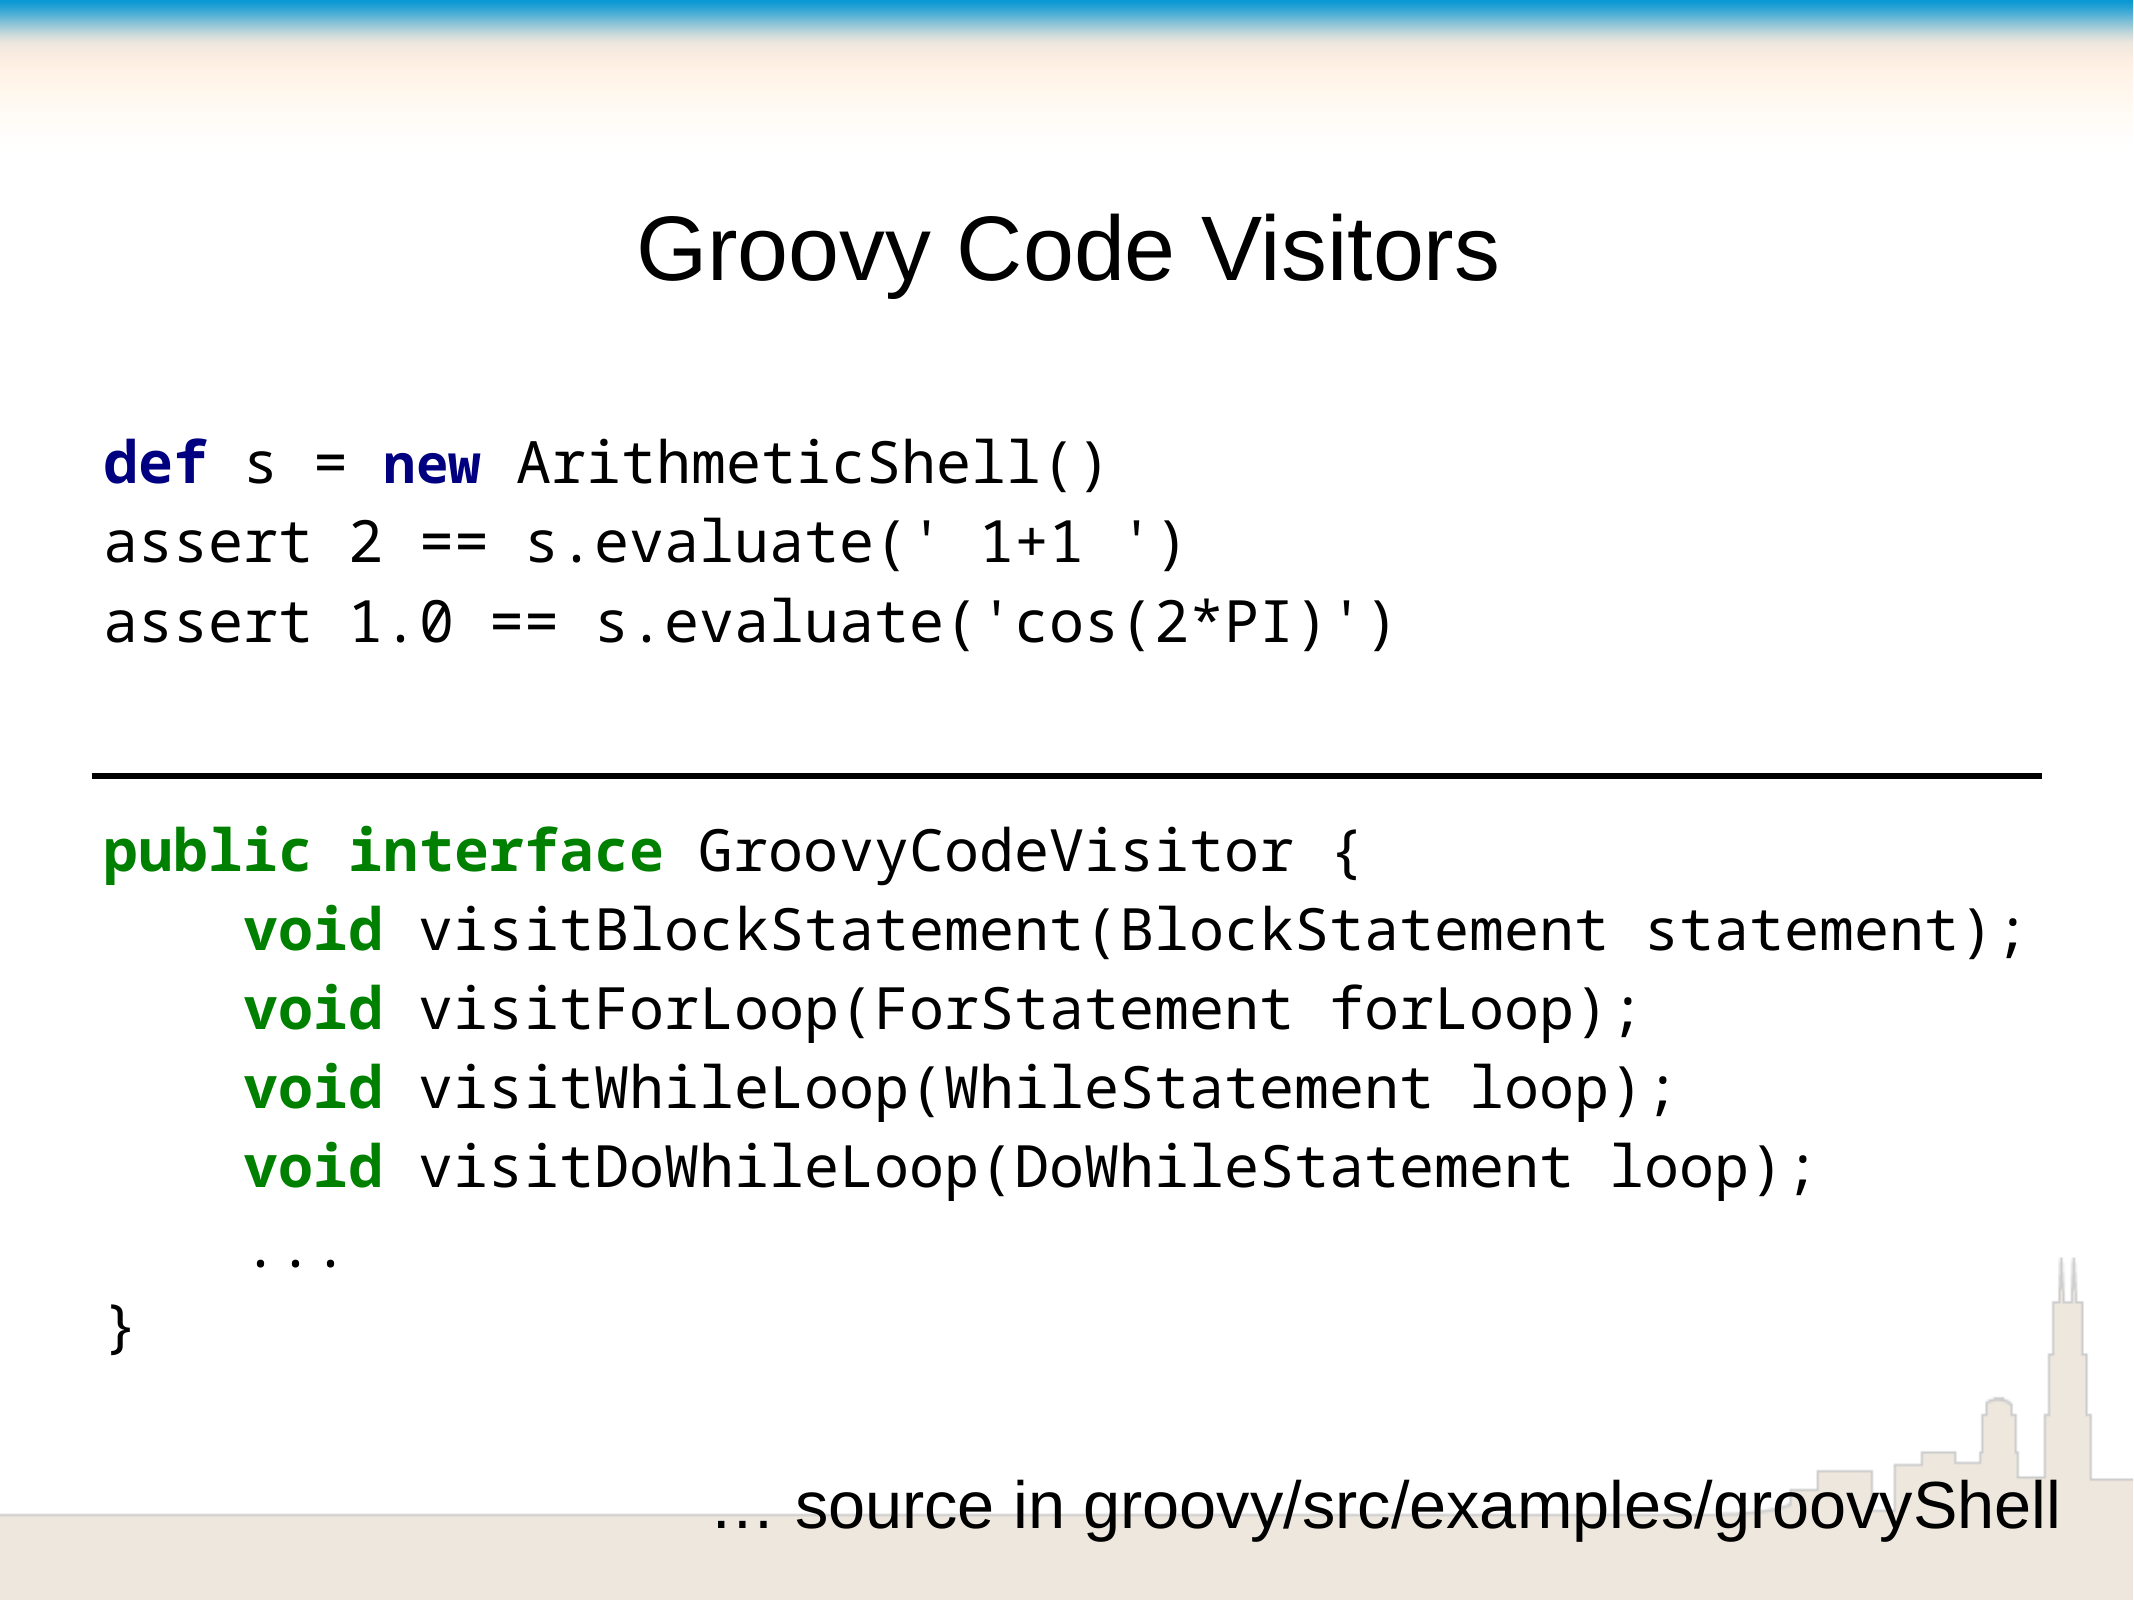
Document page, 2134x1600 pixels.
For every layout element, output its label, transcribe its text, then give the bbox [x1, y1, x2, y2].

subtitle def s = new ArithmeticShell() assert 2 == s.evaluate(' 1+1 ') assert 1.0 == s.evaluate('cos(2*PI)') public interface GroovyCodeVisitor { void visitBlockStatement(BlockStatement statement); void visitForLoop(ForStatement forLoop); void visitWhileLoop(WhileStatement loop); void visitDoWhileLoop(DoWhileStatement loop); ... } [103, 371, 2030, 773]
title … source in groovy/src/examples/groovyShell [49, 1459, 2063, 1551]
picture [0, 4, 2134, 1600]
subtitle def s = new ArithmeticShell() assert 2 == s.evaluate(' 1+1 ') assert 1.0 == s.evaluate('cos(2*PI)') public interface GroovyCodeVisitor { void visitBlockStatement(BlockStatement statement); void visitForLoop(ForStatement forLoop); void visitWhileLoop(WhileStatement loop); void visitDoWhileLoop(DoWhileStatement loop); ... } [103, 779, 2030, 1414]
title Groovy Code Visitors [62, 197, 2075, 301]
